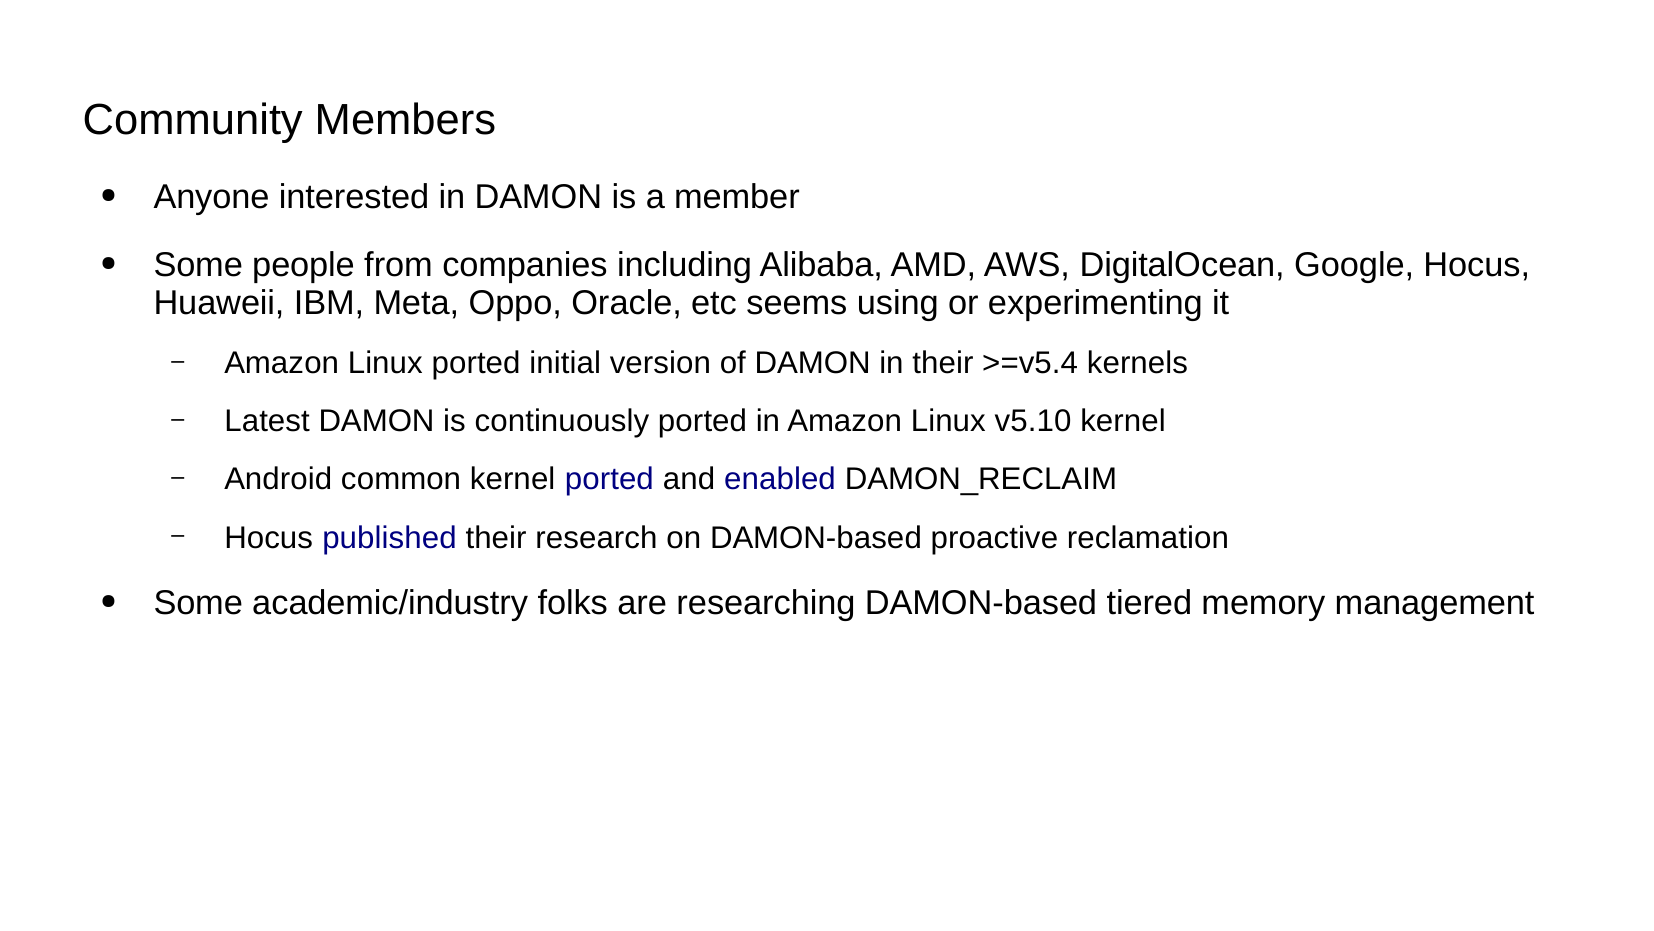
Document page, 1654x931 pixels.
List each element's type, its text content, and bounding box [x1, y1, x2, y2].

title Community Members [82, 81, 1571, 157]
list Anyone interested in DAMON is a member Some people from companies including Alibaba, AMD, AWS, DigitalOcean, Google, Hocus, Huaweii, IBM, Meta, Oppo, Oracle, etc seems using or experimenting it Amazon Linux ported initial version of DAMON in their >=v5.4 kernels Latest DAMON is continuously ported in Amazon Linux v5.10 kernel Android common kernel ported and enabled DAMON_RECLAIM Hocus published their research on DAMON-based proactive reclamation Some academic/industry folks are researching DAMON-based tiered memory management [82, 177, 1571, 833]
